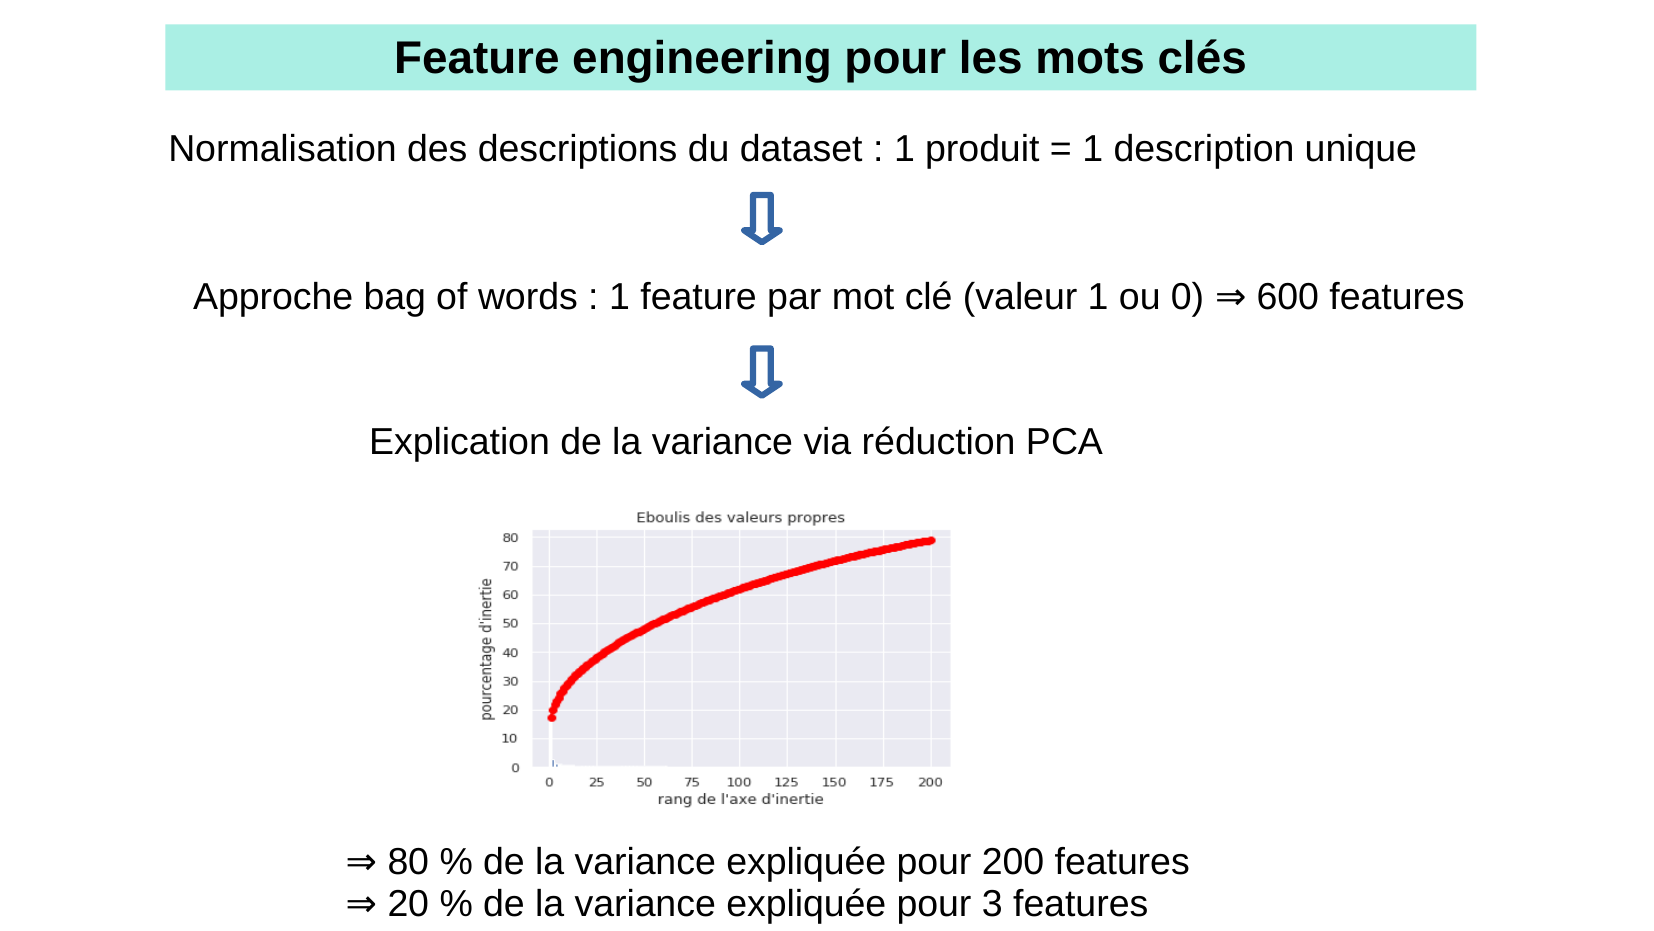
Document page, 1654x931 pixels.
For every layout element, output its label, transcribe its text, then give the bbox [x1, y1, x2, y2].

text_box Explication de la variance via réduction PCA [354, 413, 1118, 471]
text_box Approche bag of words : 1 feature par mot clé (valeur 1 ou 0) ⇒ 600 features [178, 267, 1480, 325]
text_box [744, 348, 780, 396]
text_box ⇒ 80 % de la variance expliquée pour 200 features ⇒ 20 % de la variance expliquée pour 3 features [330, 832, 1205, 931]
text_box Normalisation des descriptions du dataset : 1 produit = 1 description unique [153, 120, 1433, 178]
text_box [744, 194, 780, 243]
picture [455, 507, 987, 815]
text_box Feature engineering pour les mots clés [165, 24, 1477, 91]
